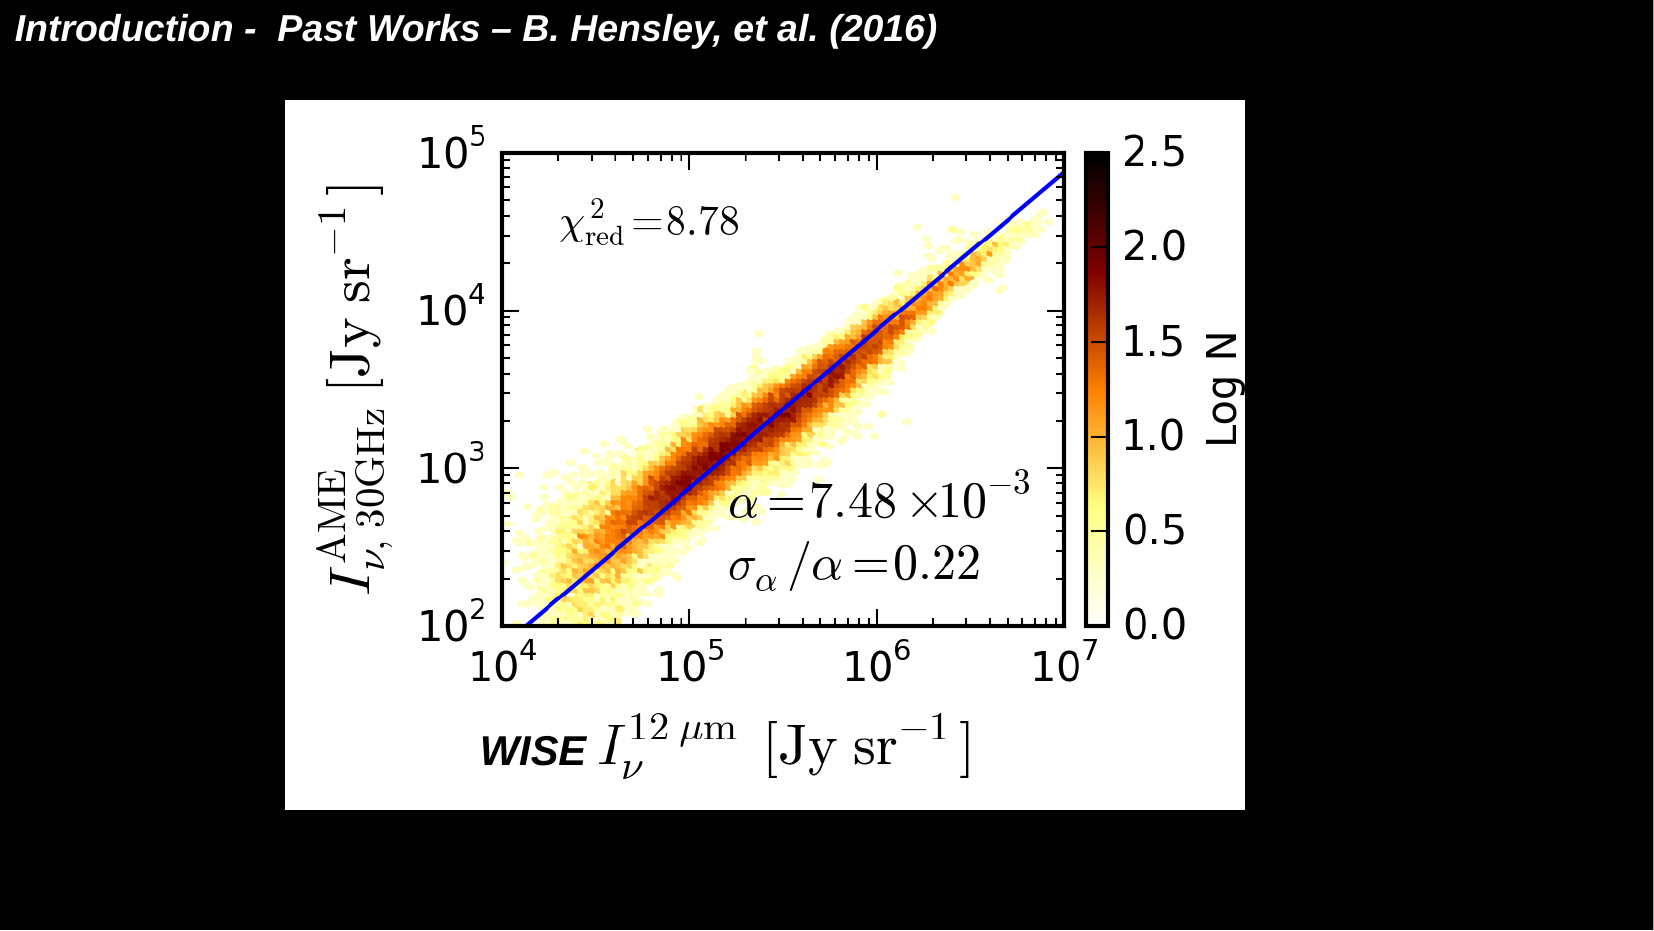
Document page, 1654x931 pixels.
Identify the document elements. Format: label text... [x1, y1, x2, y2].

text_box Introduction - Past Works – B. Hensley, et al. (2016) [0, 0, 1654, 57]
text_box WISE [465, 720, 616, 819]
picture [285, 100, 1245, 811]
